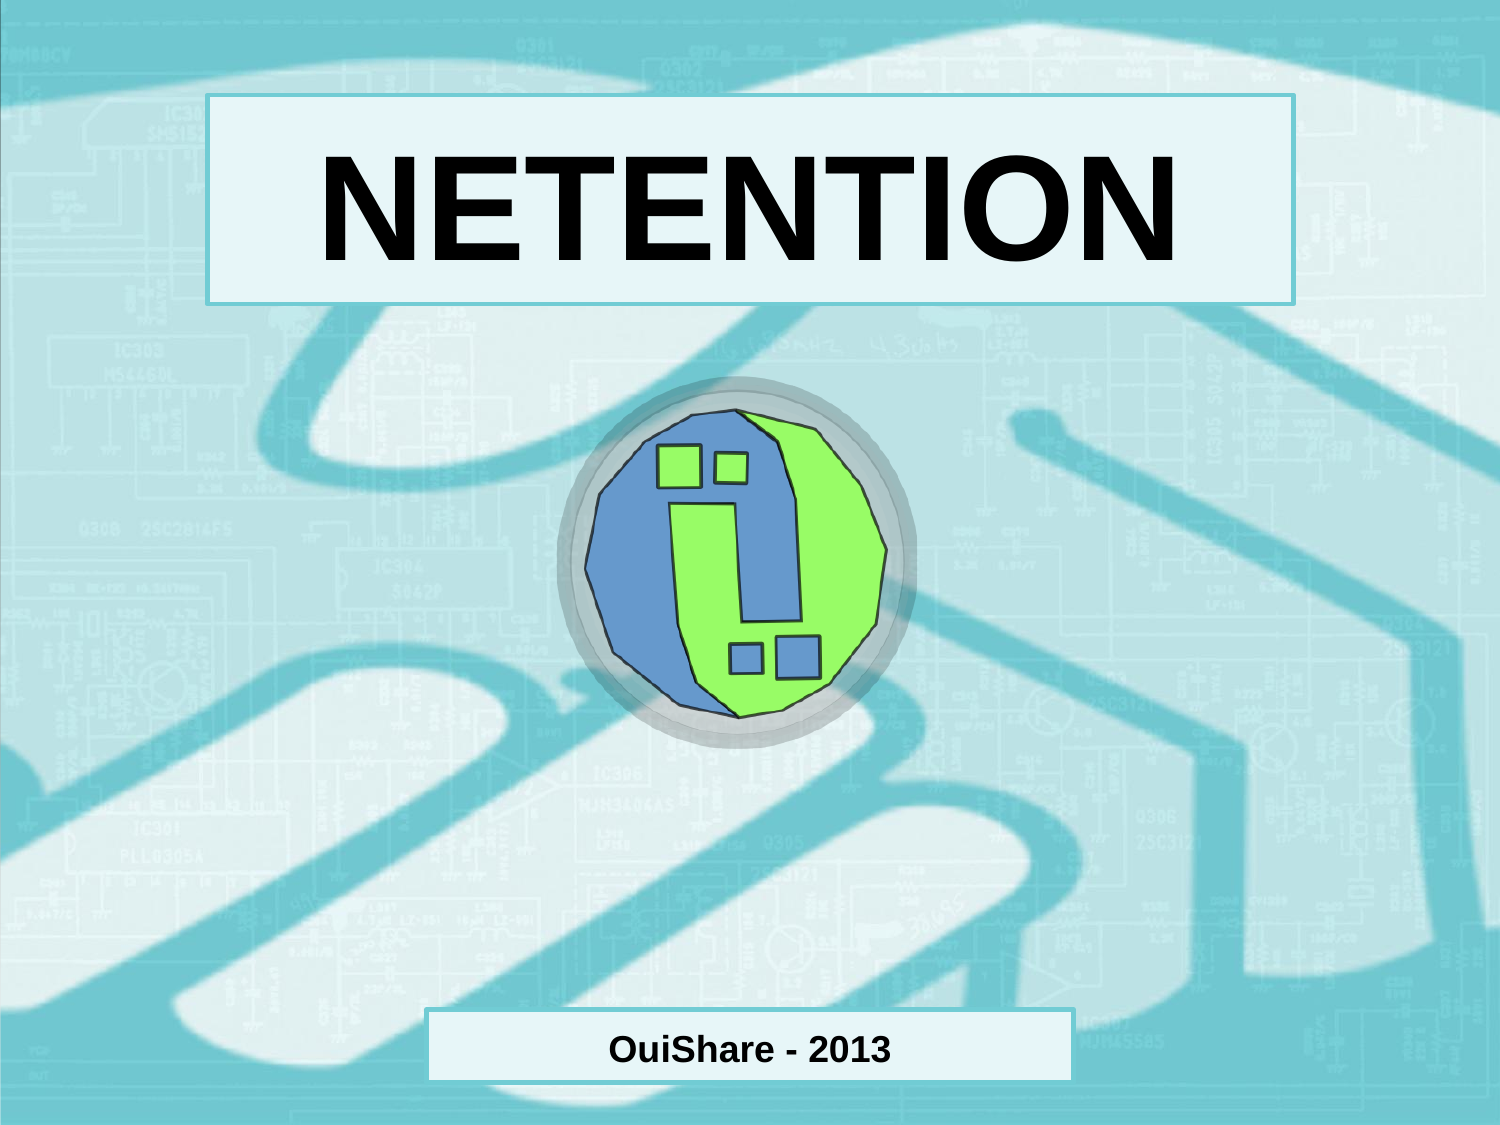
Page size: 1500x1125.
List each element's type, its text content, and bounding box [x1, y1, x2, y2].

text_box [0, 0, 1500, 1125]
text_box NETENTION [207, 95, 1294, 304]
text_box OuiShare - 2013 [426, 1009, 1074, 1083]
